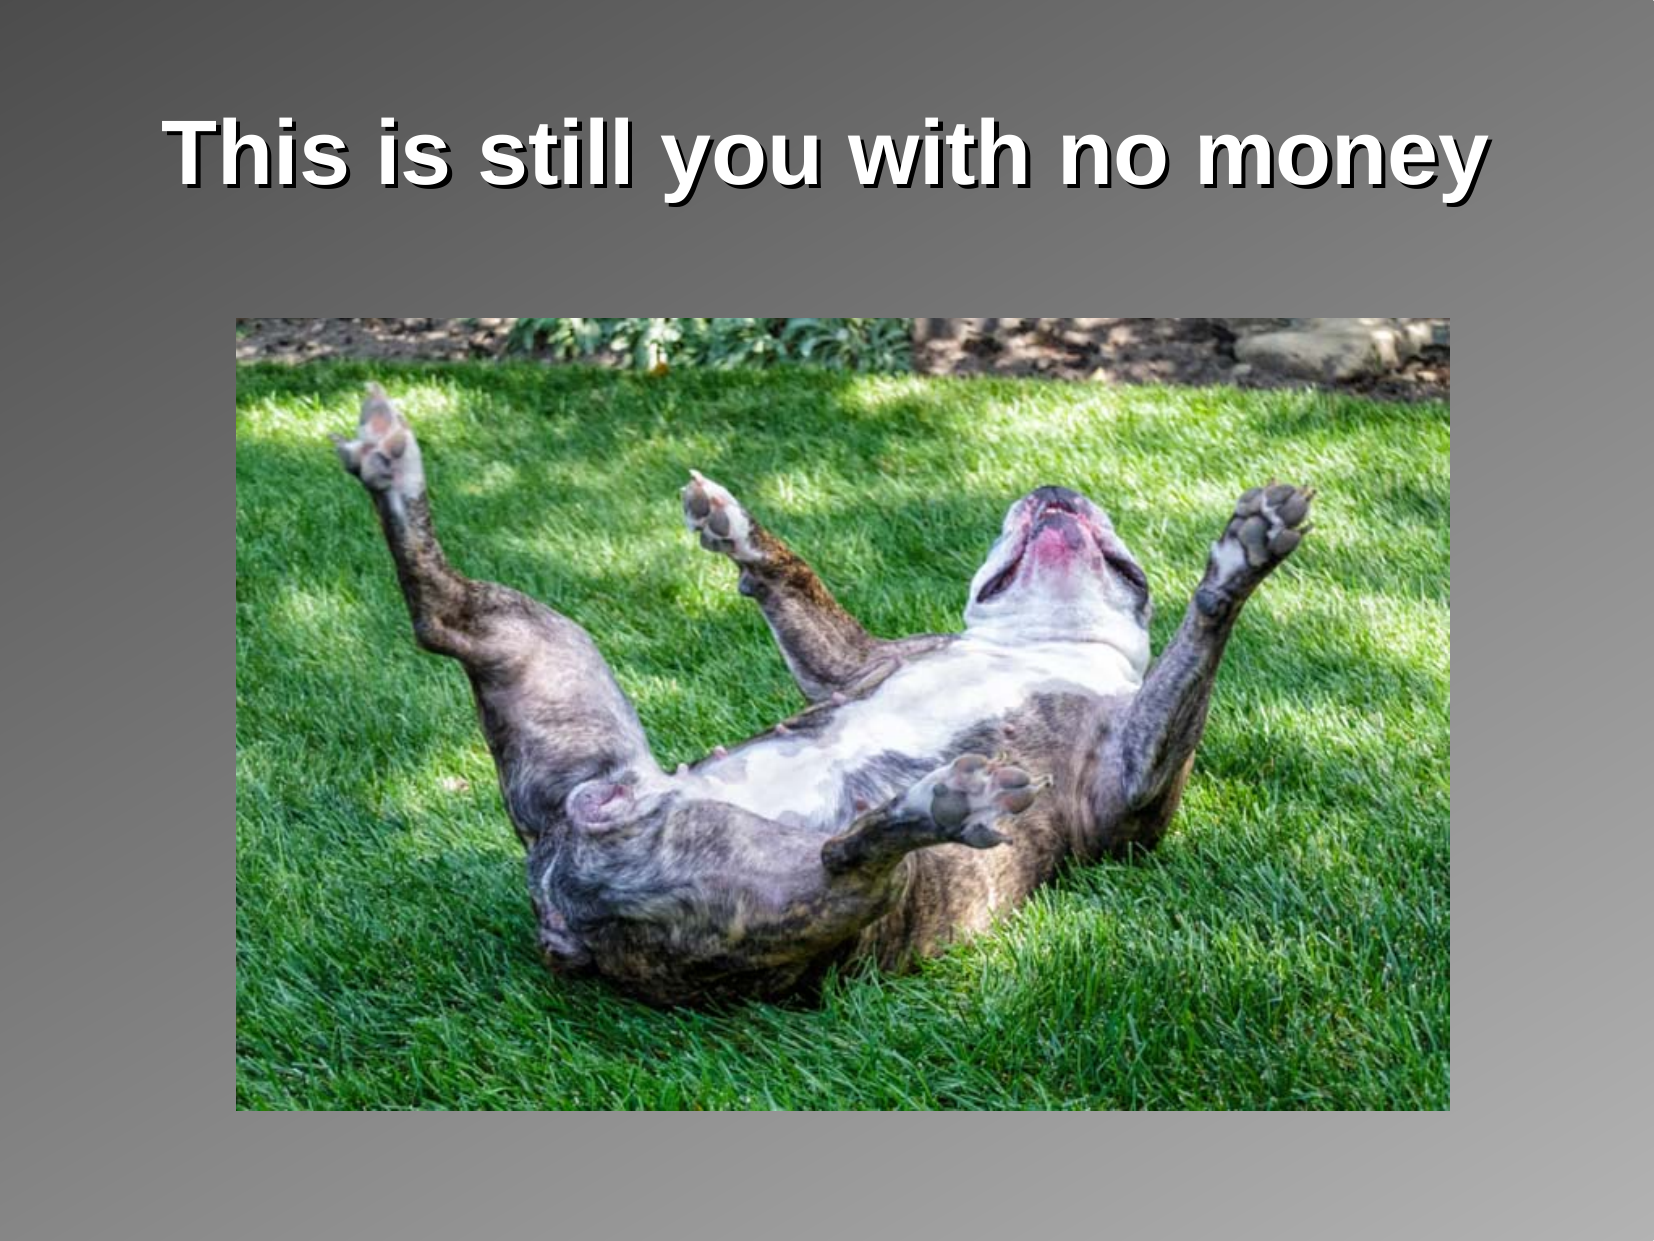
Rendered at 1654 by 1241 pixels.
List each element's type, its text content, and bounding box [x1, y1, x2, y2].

title This is still you with no money [82, 49, 1571, 257]
picture [236, 318, 1450, 1111]
